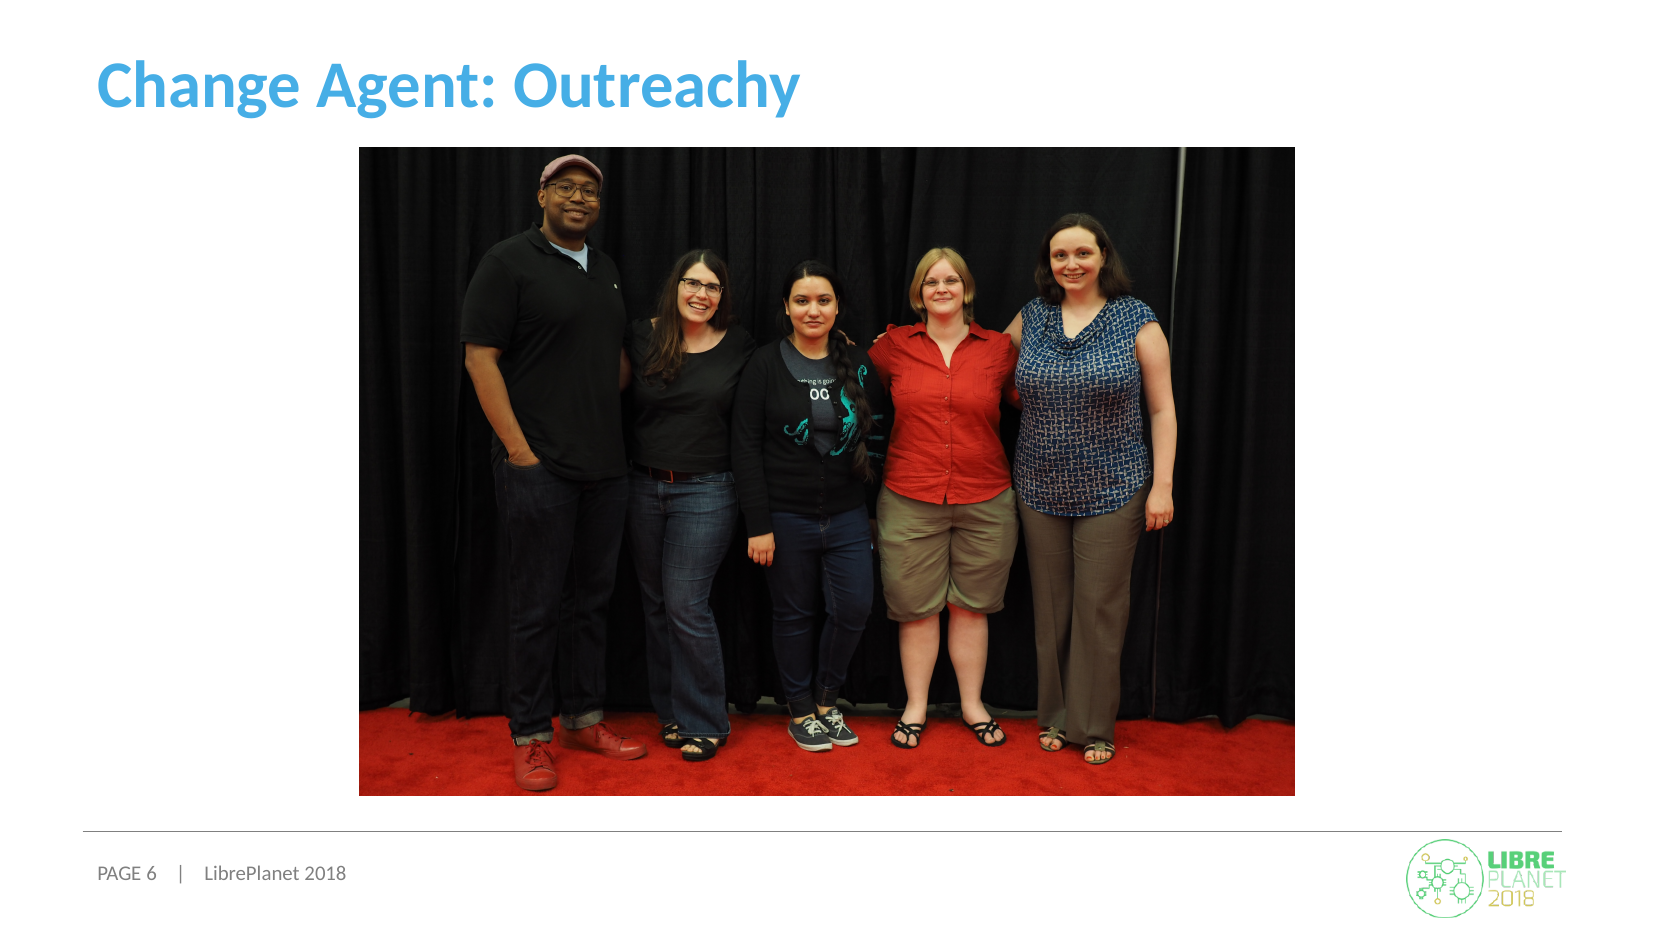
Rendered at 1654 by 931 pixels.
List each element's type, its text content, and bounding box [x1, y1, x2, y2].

picture [1406, 839, 1566, 918]
text_box Change Agent: Outreachy [82, 37, 1571, 125]
picture [359, 147, 1295, 796]
